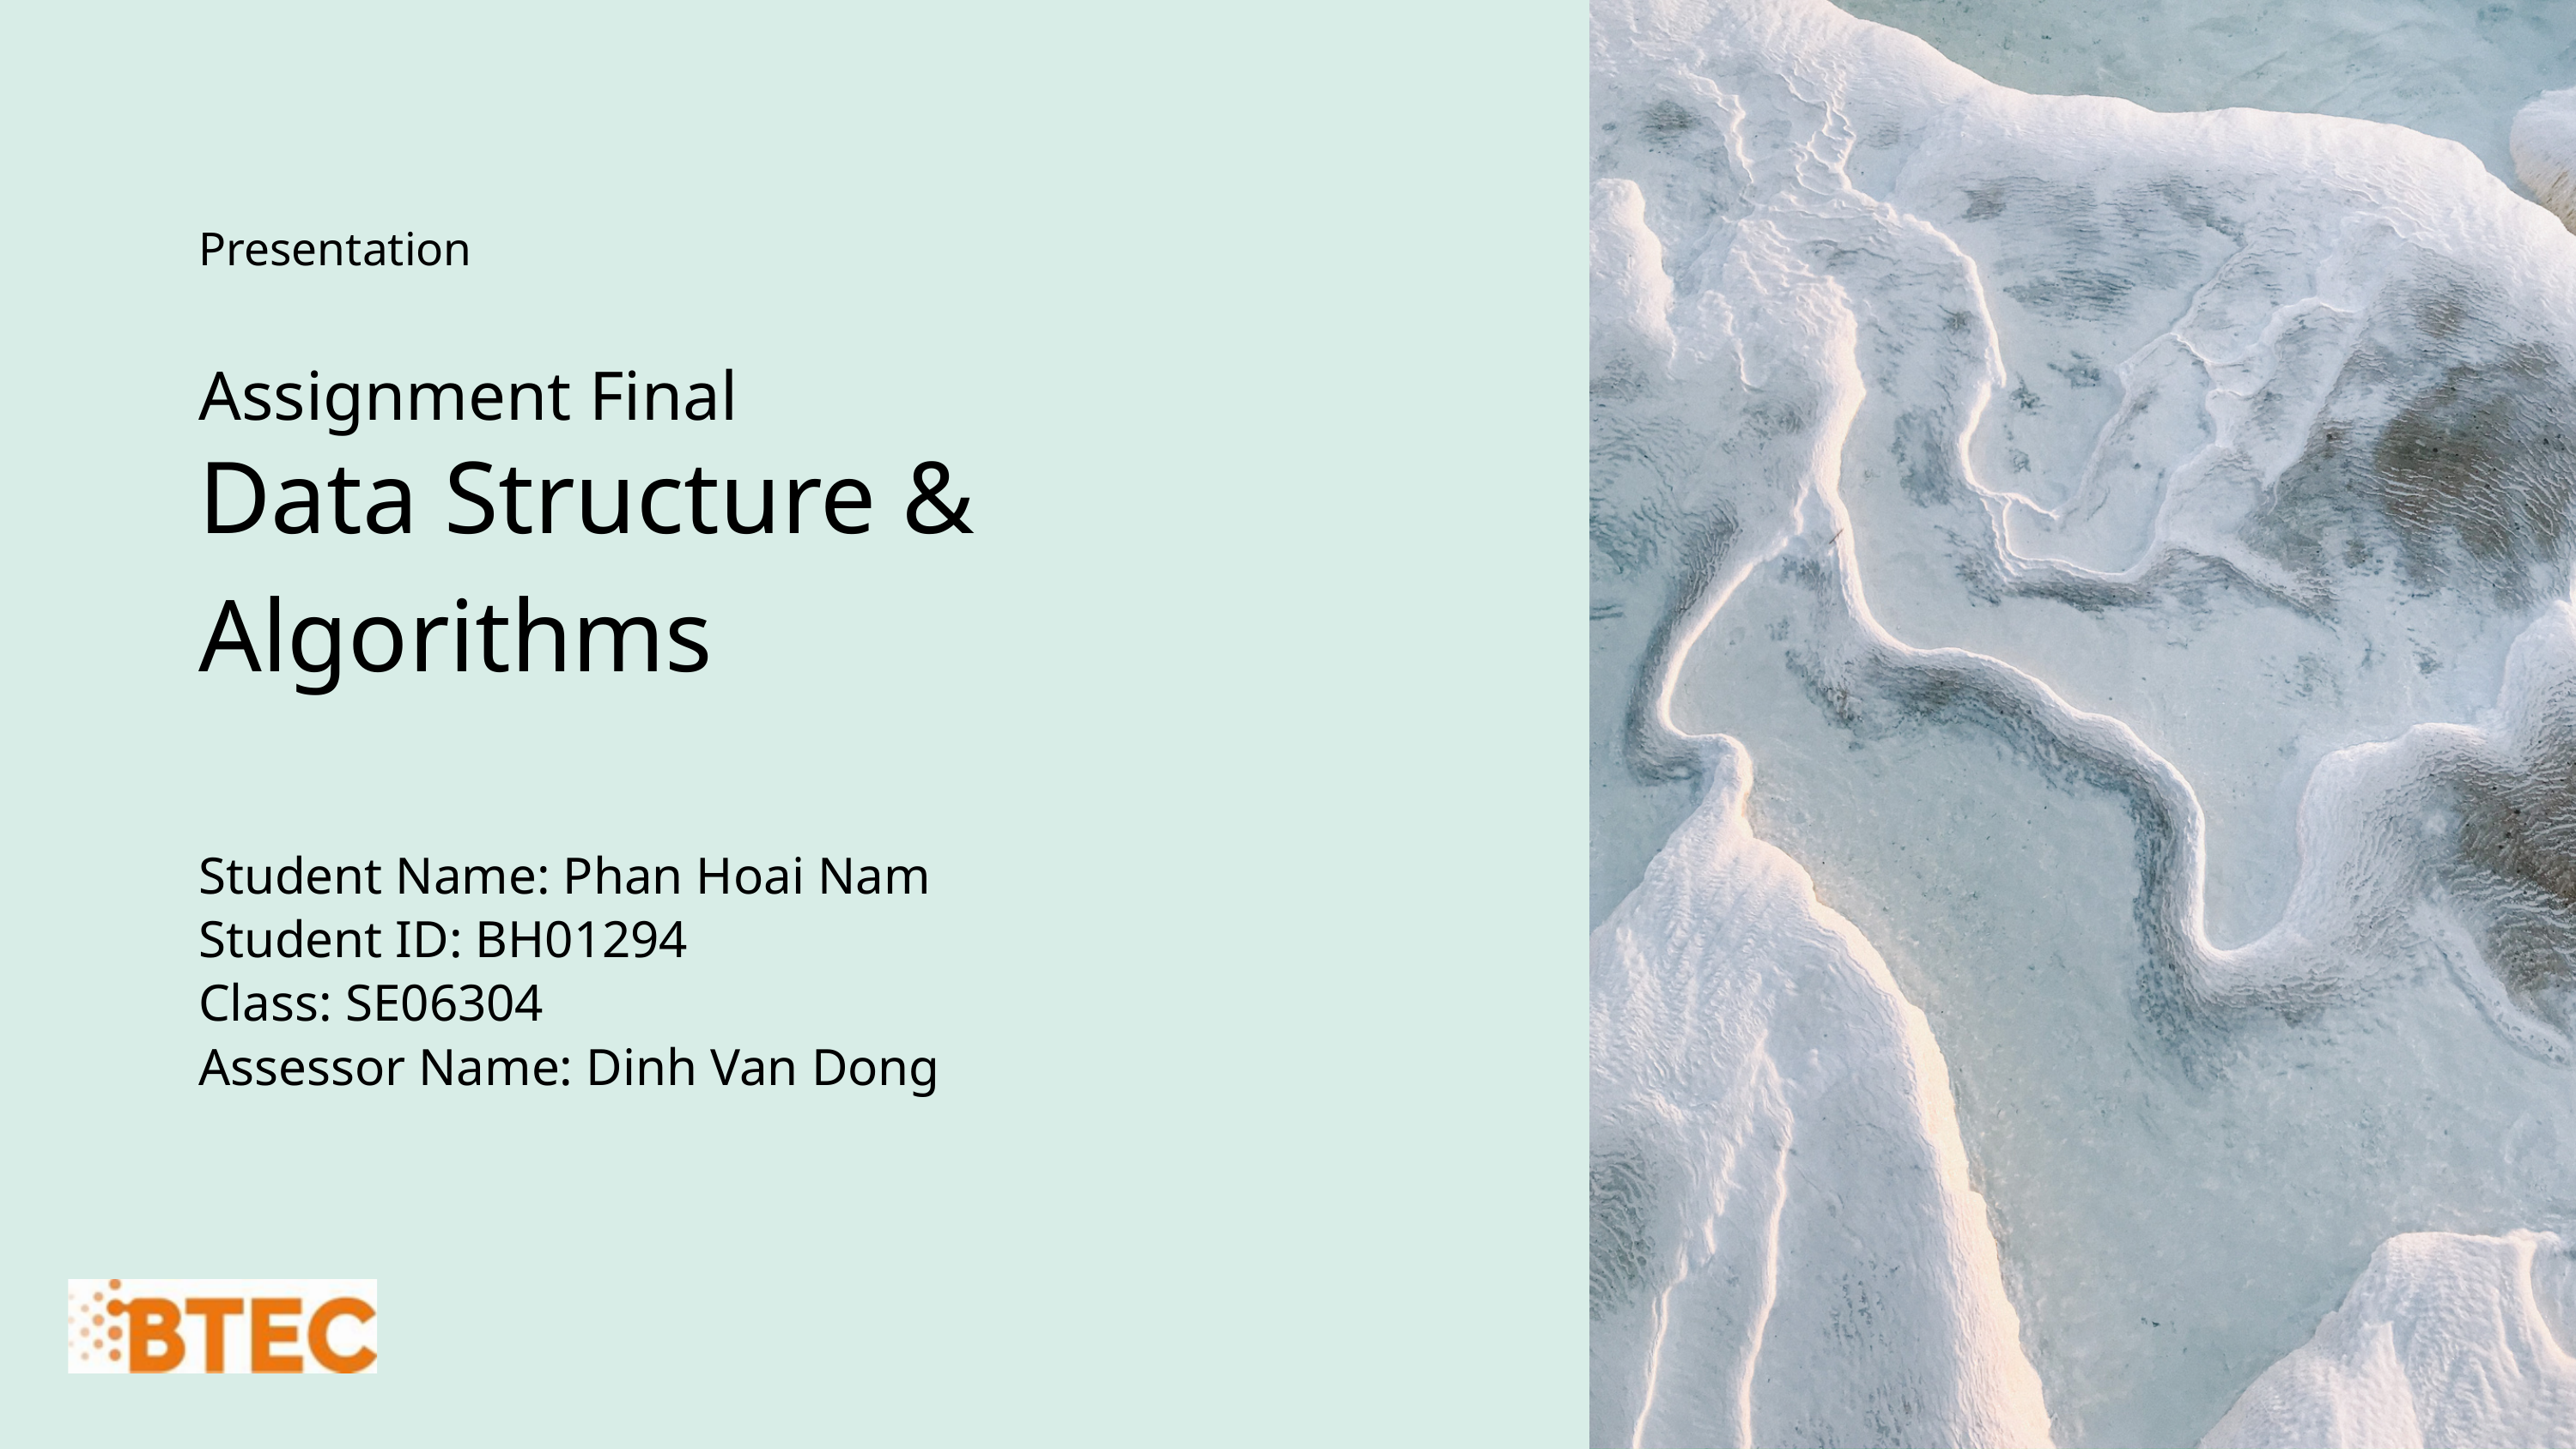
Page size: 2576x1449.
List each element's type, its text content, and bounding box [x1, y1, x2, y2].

text_box Student Name: Phan Hoai Nam [198, 834, 1133, 897]
text_box Class: SE06304 [198, 961, 1133, 1025]
text_box Data Structure & Algorithms [198, 414, 1378, 686]
text_box [0, 0, 1589, 1449]
text_box Student ID: BH01294 [198, 897, 1133, 961]
text_box Presentation [198, 210, 1378, 272]
text_box Assessor Name: Dinh Van Dong [198, 1025, 1133, 1089]
picture [1589, 0, 2576, 1449]
text_box Assignment Final [198, 338, 1011, 414]
